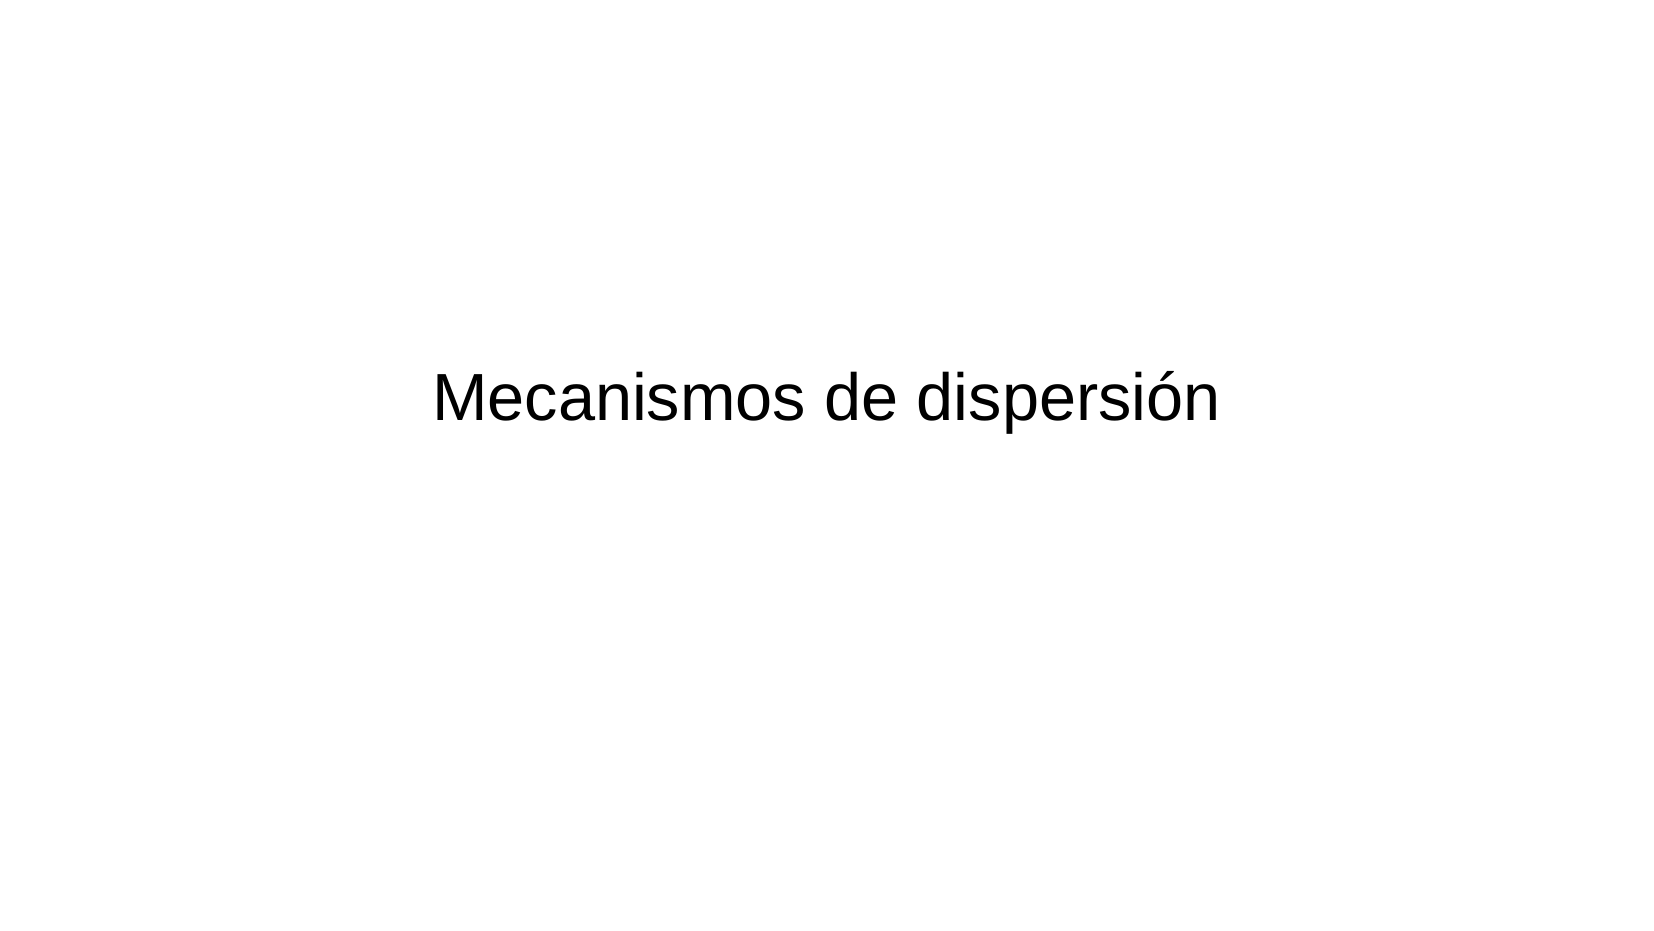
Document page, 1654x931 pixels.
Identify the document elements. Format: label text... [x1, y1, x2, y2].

subtitle Mecanismos de dispersión [82, 37, 1571, 757]
